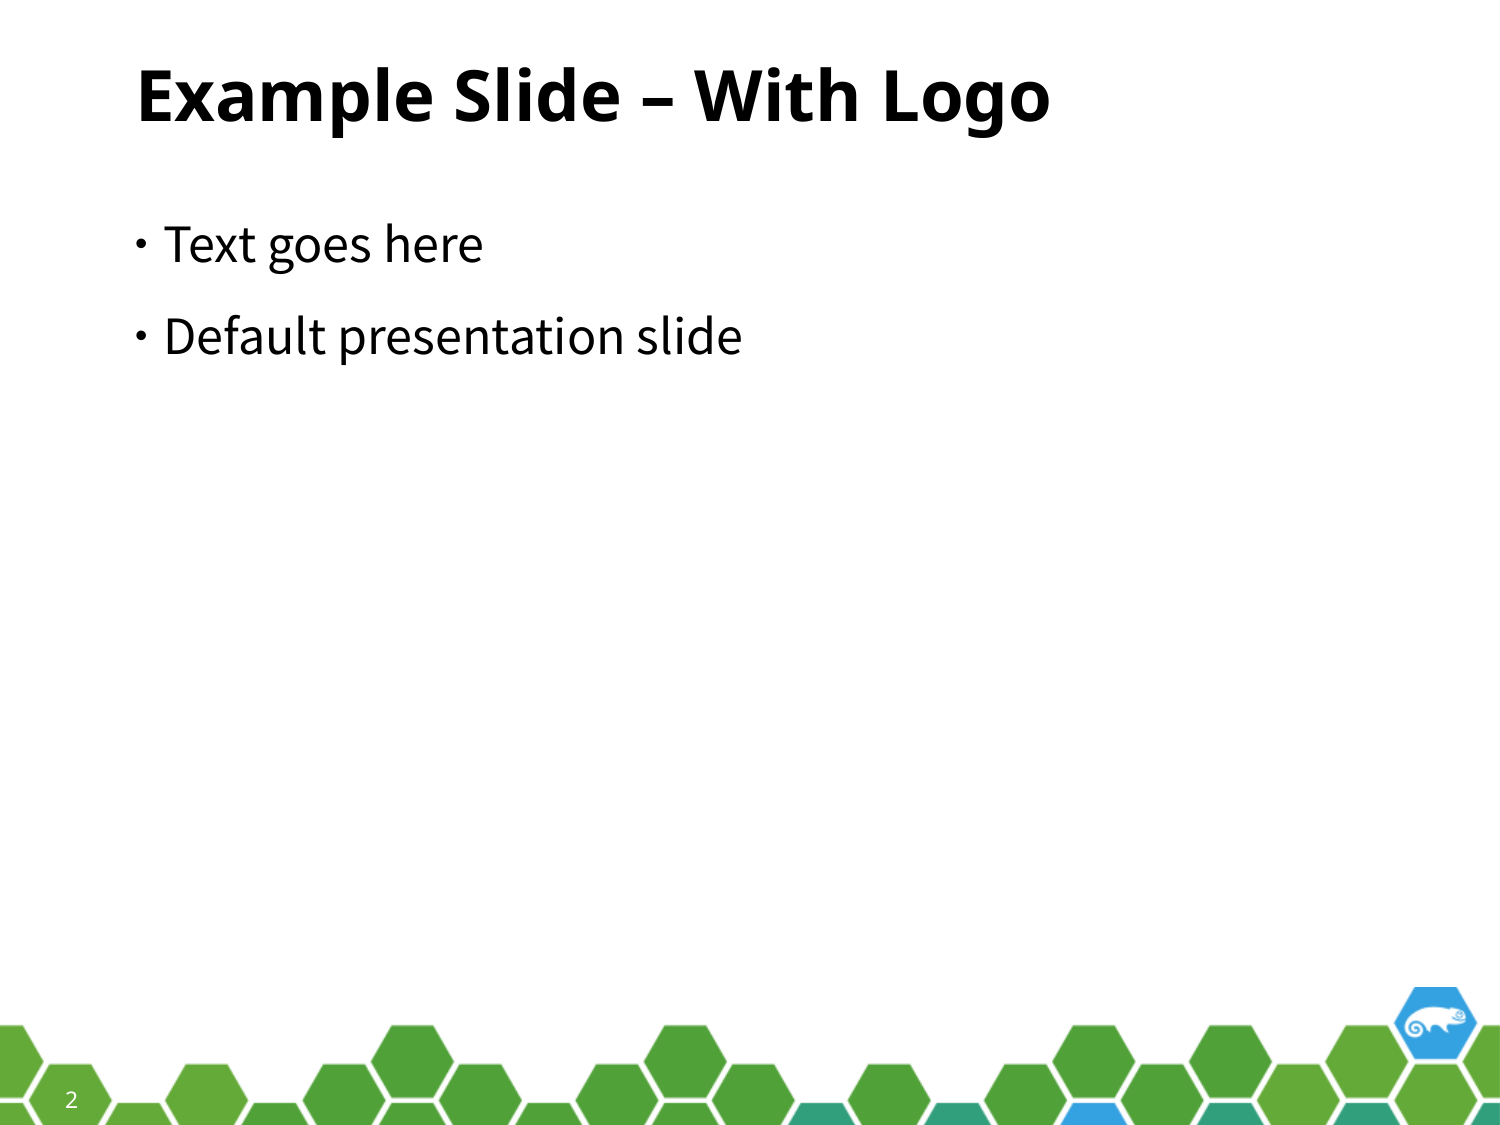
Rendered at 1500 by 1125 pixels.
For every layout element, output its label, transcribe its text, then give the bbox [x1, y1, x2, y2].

list Text goes here Default presentation slide [135, 208, 1372, 862]
title Example Slide – With Logo [135, 12, 1372, 175]
picture [0, 987, 1500, 1125]
